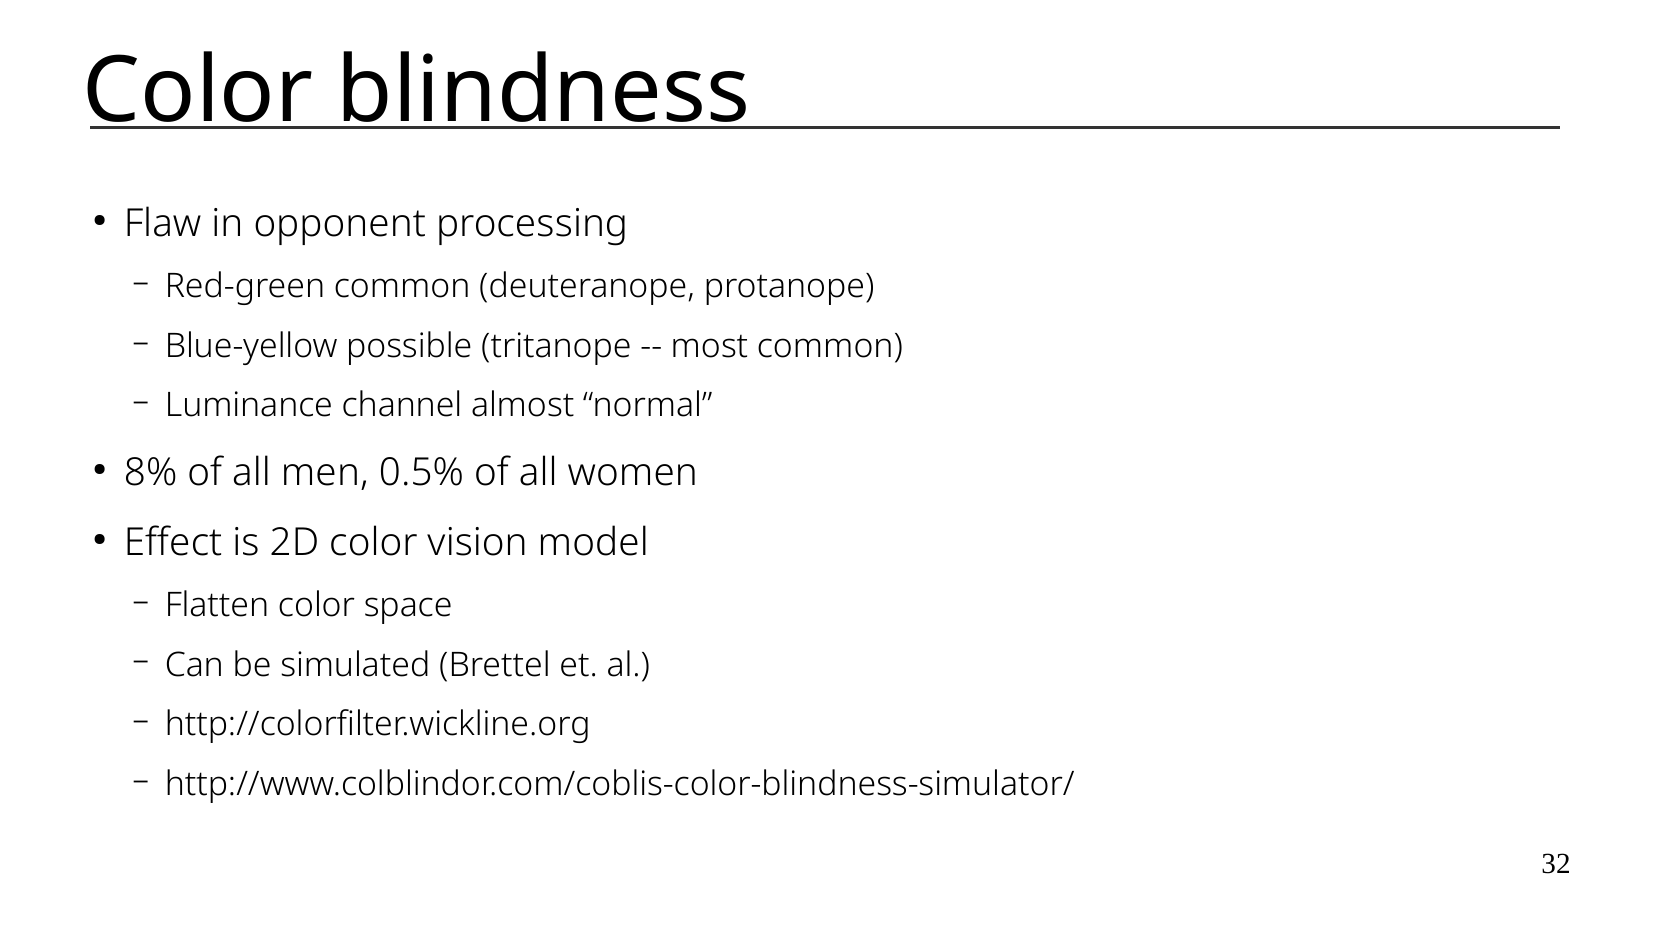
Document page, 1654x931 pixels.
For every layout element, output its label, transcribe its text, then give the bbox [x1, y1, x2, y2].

list Flaw in opponent processing Red-green common (deuteranope, protanope) Blue-yellow possible (tritanope -- most common) Luminance channel almost “normal” 8% of all men, 0.5% of all women Effect is 2D color vision model Flatten color space Can be simulated (Brettel et. al.) http://colorfilter.wickline.org http://www.colblindor.com/coblis-color-blindness-simulator/ [82, 195, 1571, 811]
title Color blindness [82, 32, 1571, 140]
